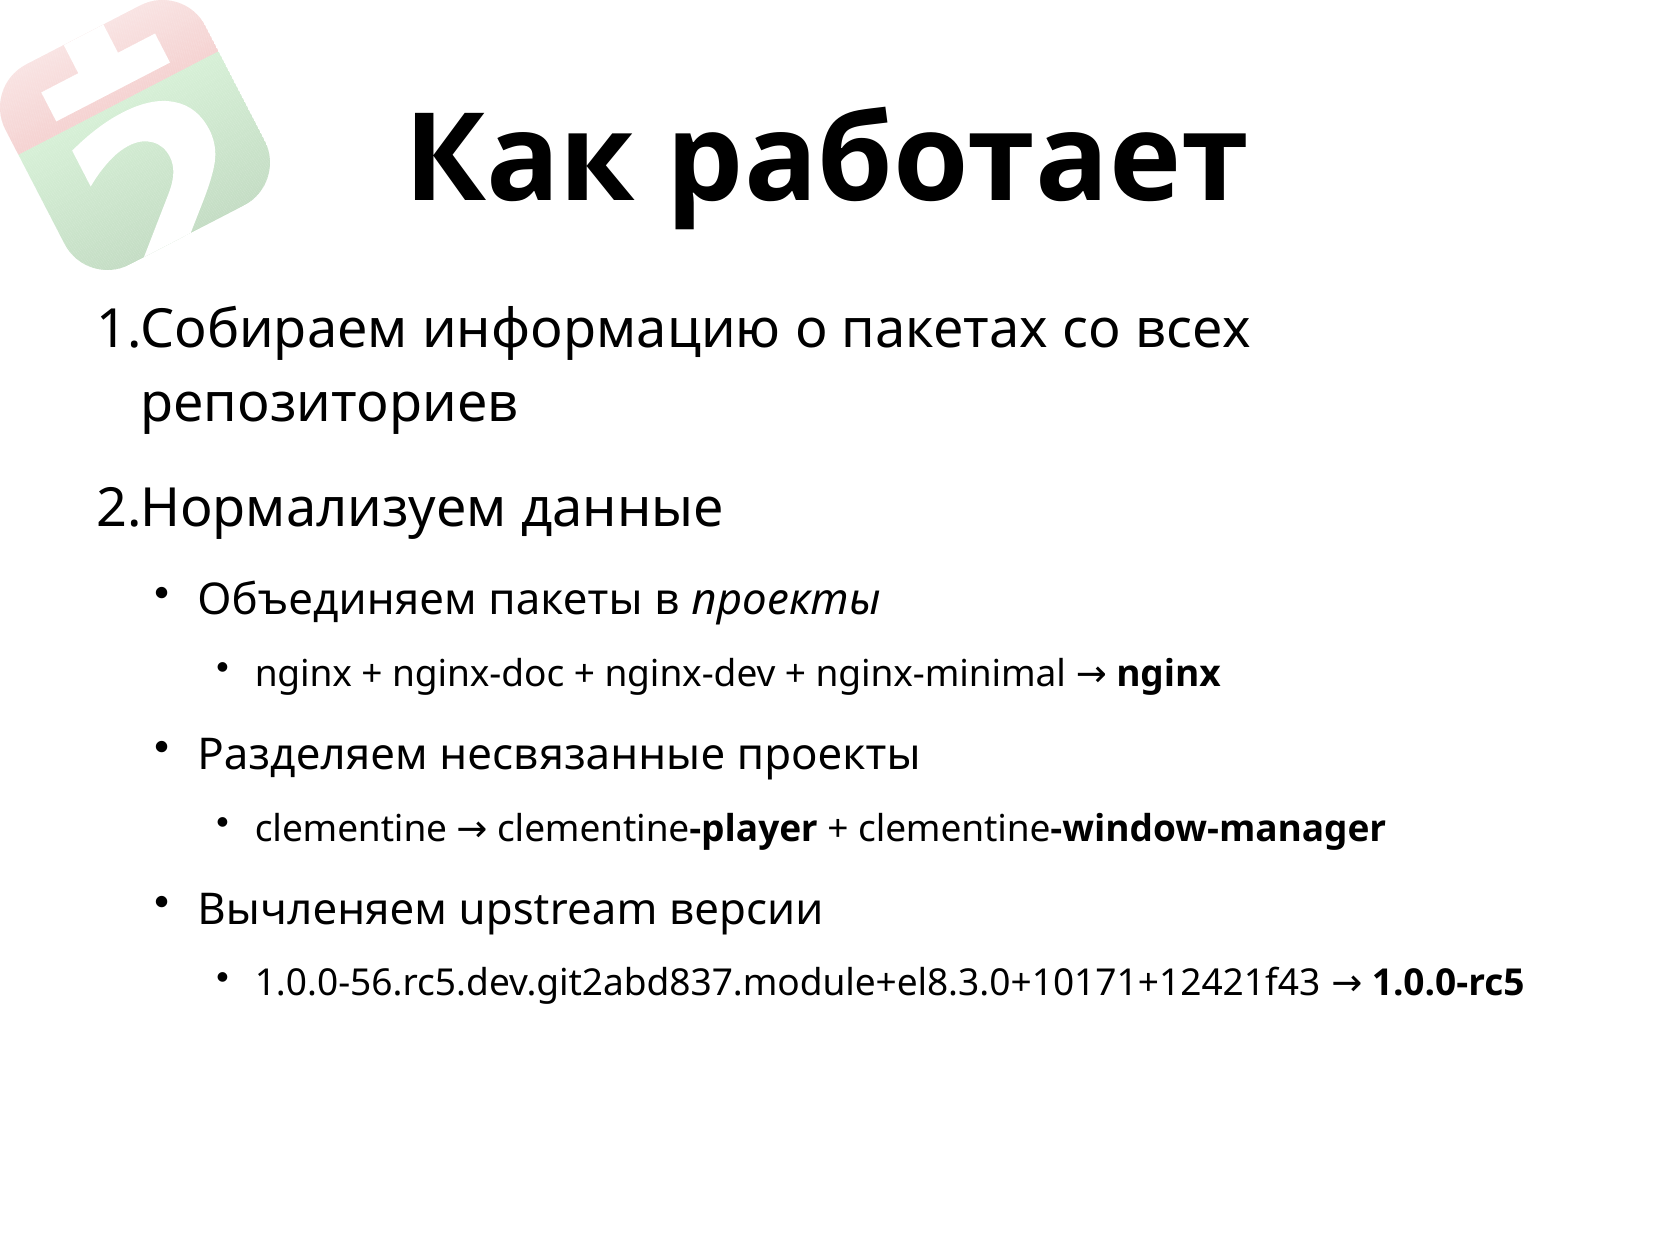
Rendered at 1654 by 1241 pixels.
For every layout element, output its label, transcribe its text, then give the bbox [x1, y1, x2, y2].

title Как работает [82, 49, 1571, 257]
list Собираем информацию о пакетах со всех репозиториев Нормализуем данные Объединяем пакеты в проекты nginx + nginx-doc + nginx-dev + nginx-minimal → nginx Разделяем несвязанные проекты clementine → clementine-player + clementine-window-manager Вычленяем upstream версии 1.0.0-56.rc5.dev.git2abd837.module+el8.3.0+10171+12421f43 → 1.0.0-rc5 [82, 290, 1571, 1010]
